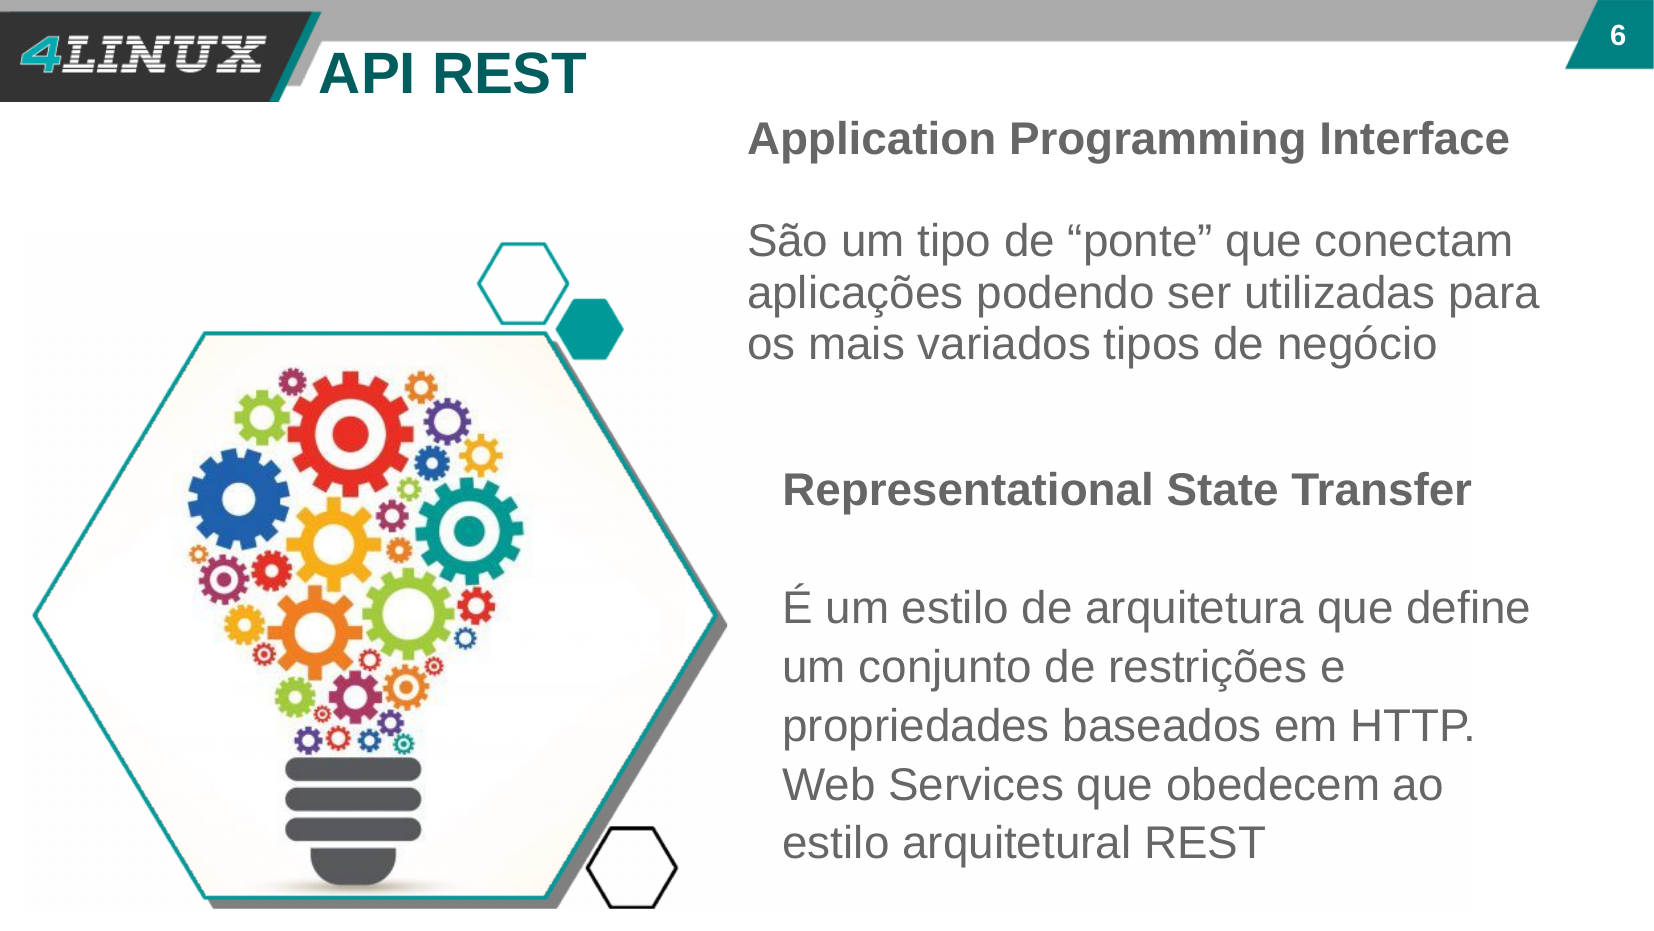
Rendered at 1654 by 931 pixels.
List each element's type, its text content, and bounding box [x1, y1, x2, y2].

text_box Representational State Transfer É um estilo de arquitetura que define um conjunto de restrições e propriedades baseados em HTTP. Web Services que obedecem ao estilo arquitetural REST [767, 448, 1571, 889]
picture [23, 232, 1468, 910]
text_box Application Programming Interface São um tipo de “ponte” que conectam aplicações podendo ser utilizadas para os mais variados tipos de negócio [732, 105, 1613, 461]
picture [0, 0, 1654, 102]
title API REST [318, 40, 1648, 106]
